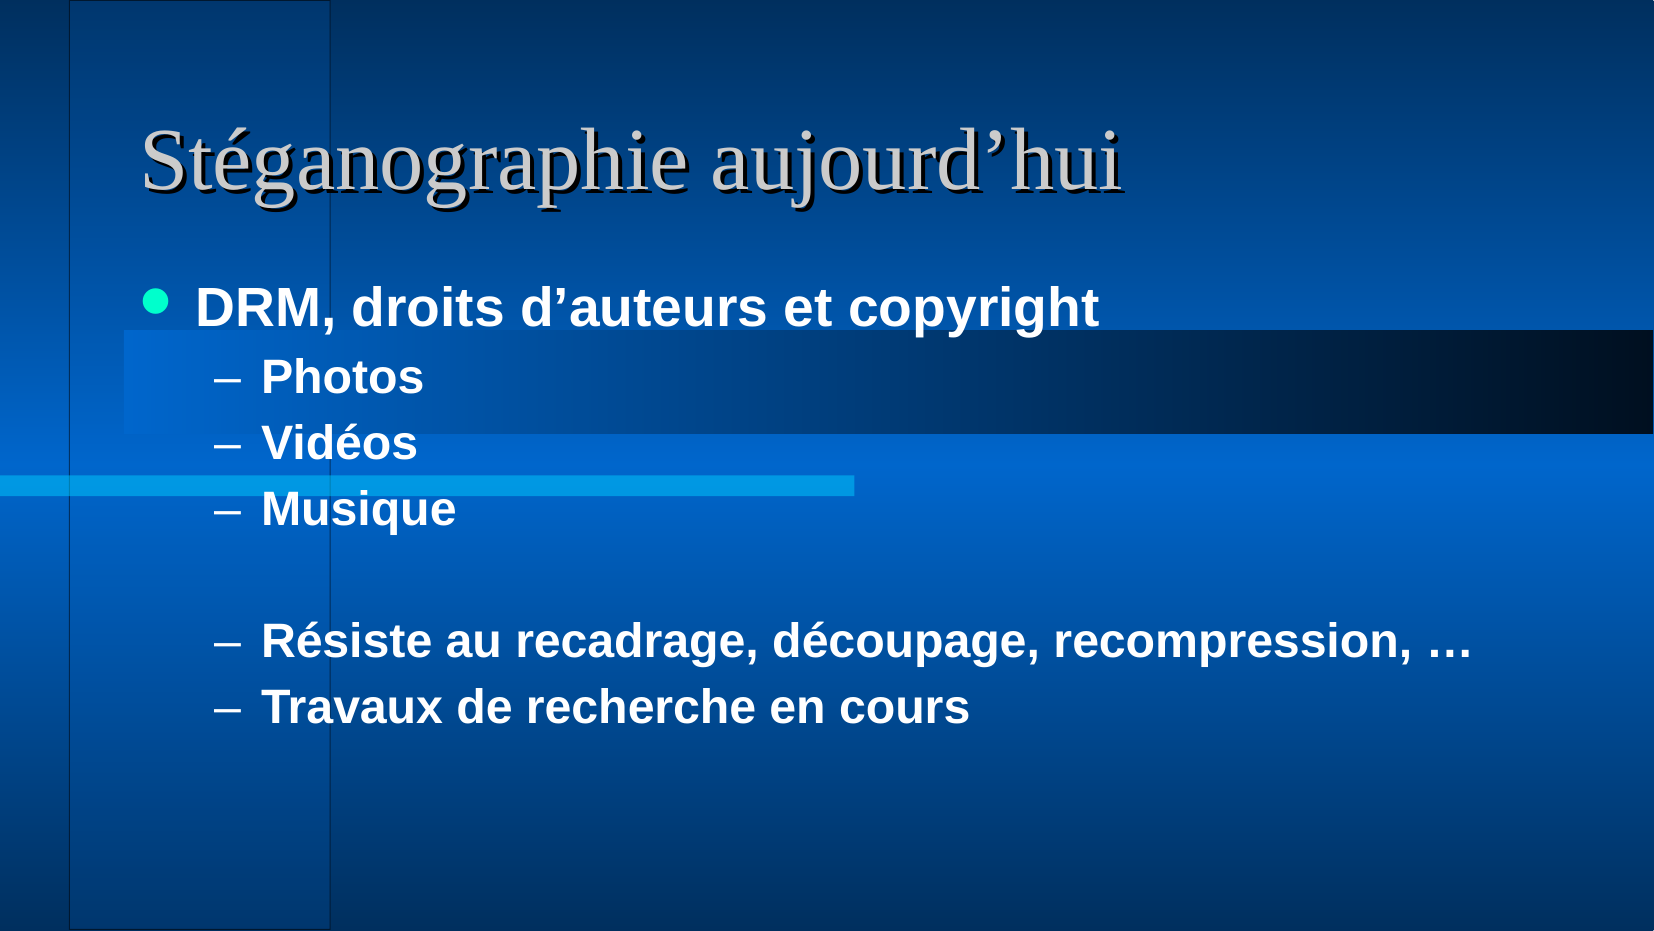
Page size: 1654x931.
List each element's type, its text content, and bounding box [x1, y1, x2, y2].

list DRM, droits d’auteurs et copyright Photos Vidéos Musique Résiste au recadrage, découpage, recompression, … Travaux de recherche en cours [124, 268, 1530, 931]
title Stéganographie aujourd’hui [124, 82, 1530, 238]
